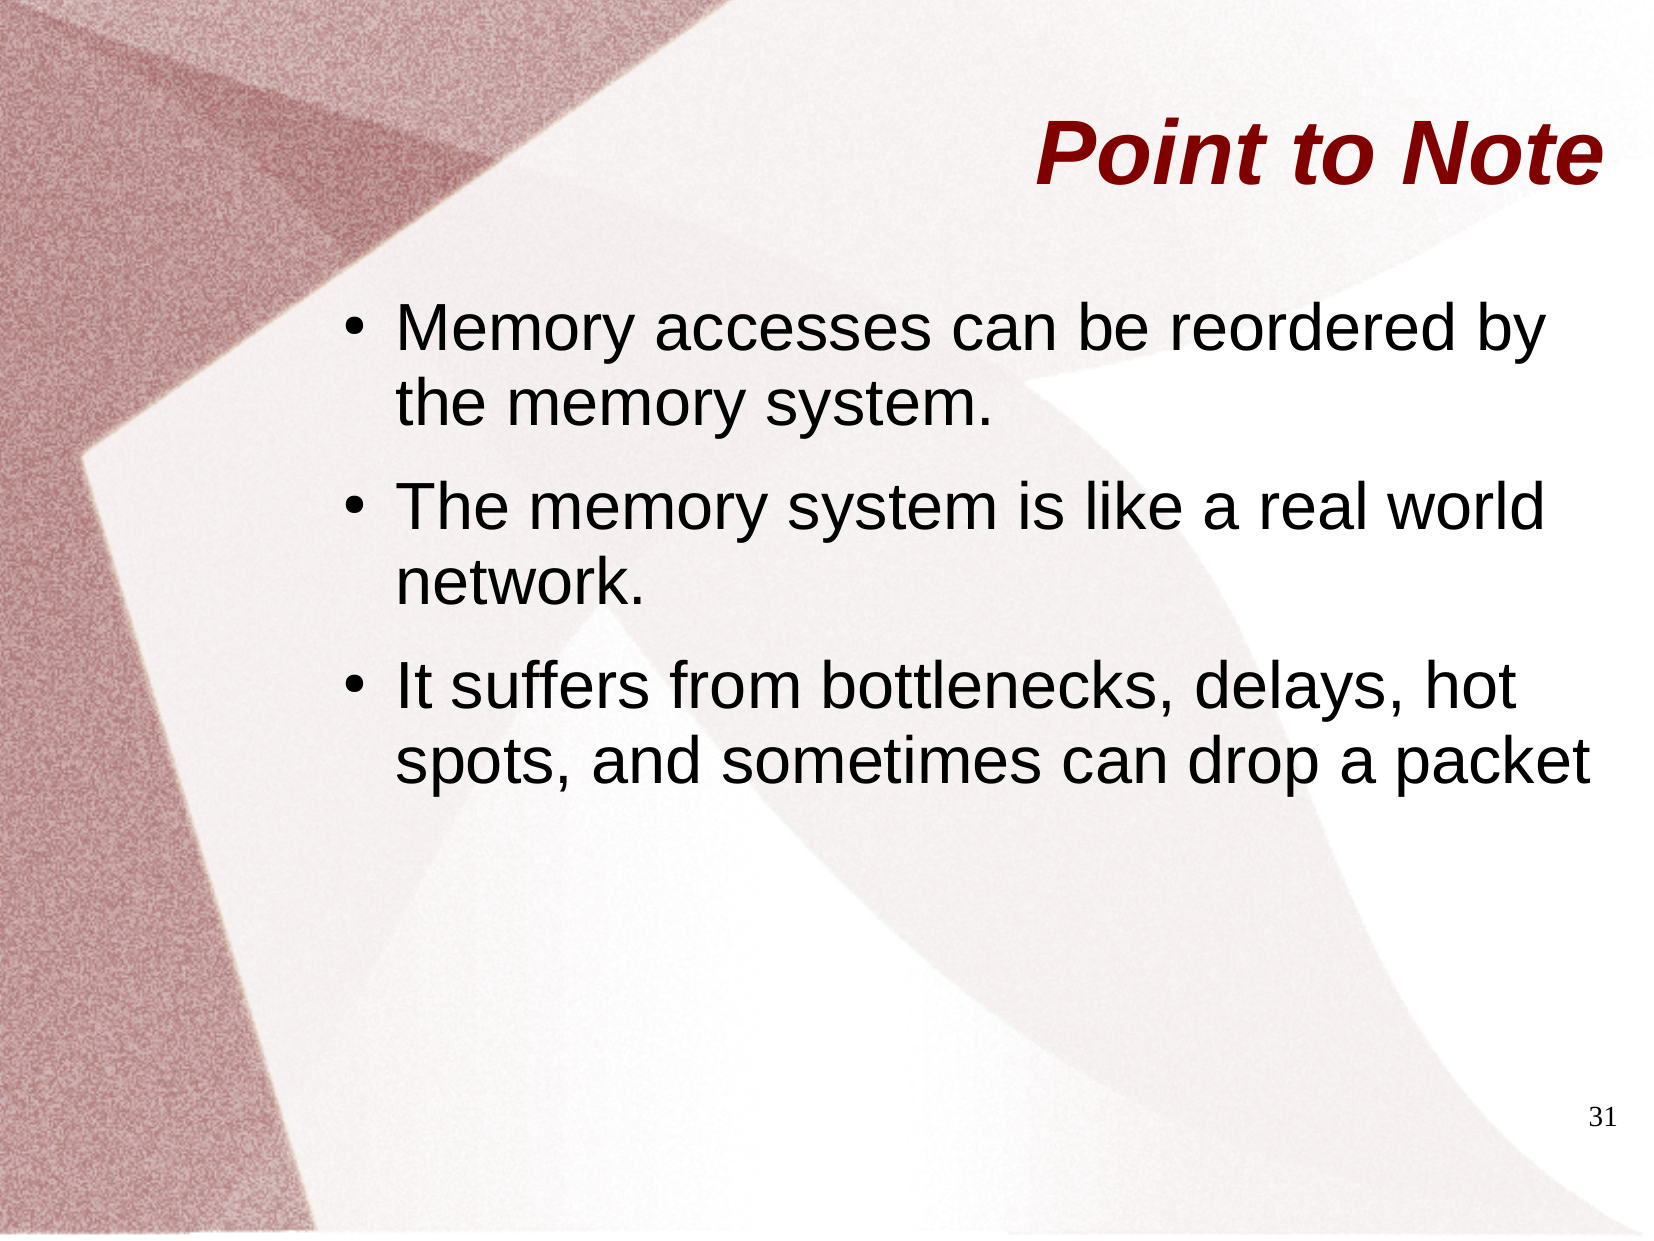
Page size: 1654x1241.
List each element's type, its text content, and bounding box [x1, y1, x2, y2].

list Memory accesses can be reordered by the memory system. The memory system is like a real world network. It suffers from bottlenecks, delays, hot spots, and sometimes can drop a packet [324, 290, 1601, 871]
title Point to Note [596, 49, 1607, 257]
picture [0, 0, 1654, 1241]
